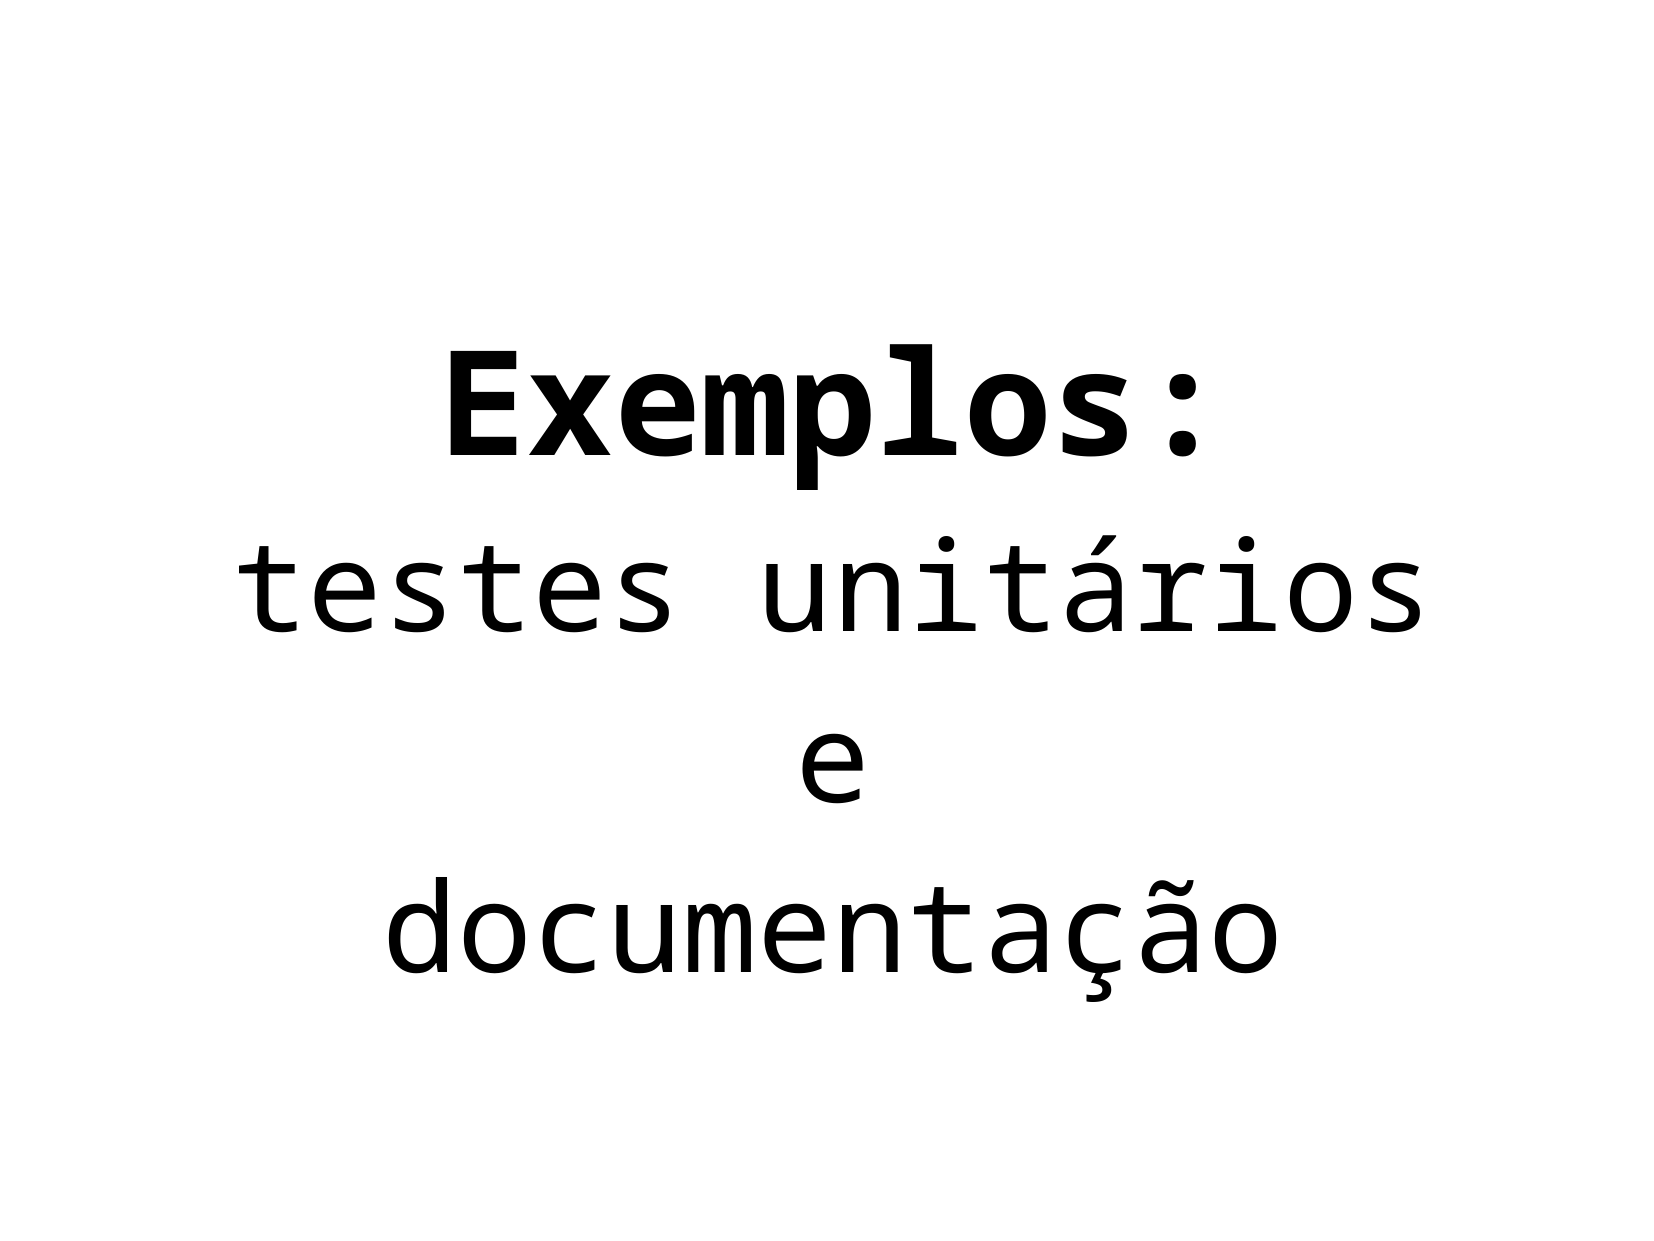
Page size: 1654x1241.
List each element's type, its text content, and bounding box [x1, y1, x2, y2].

text_box Exemplos: testes unitários e documentação [118, 292, 1548, 915]
